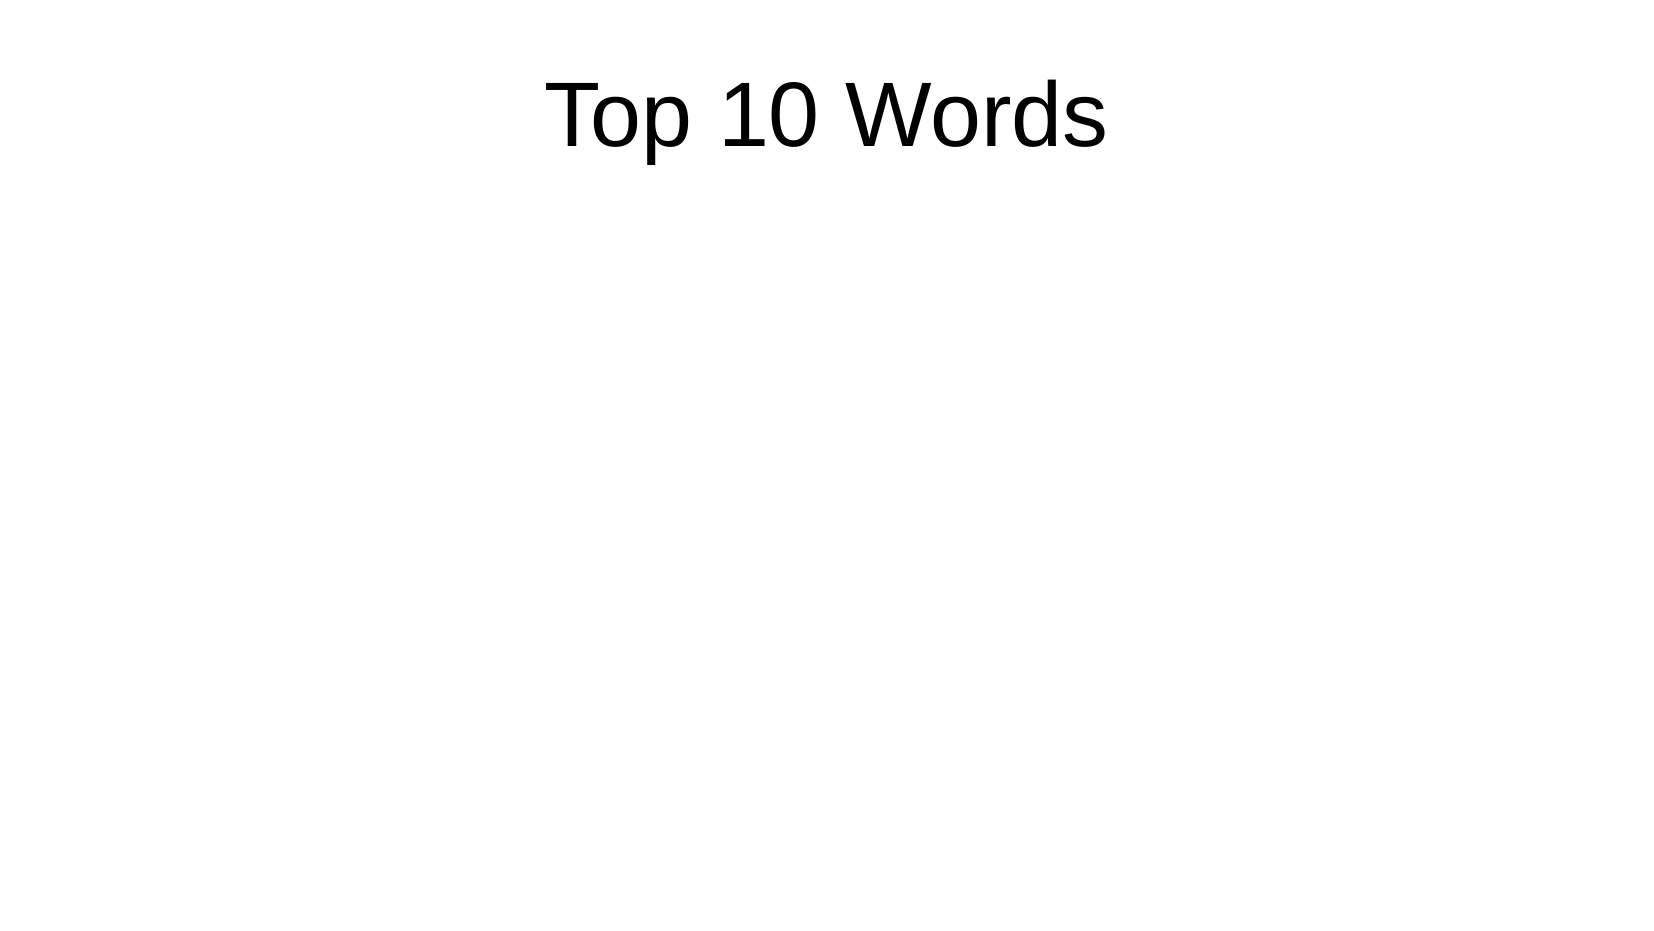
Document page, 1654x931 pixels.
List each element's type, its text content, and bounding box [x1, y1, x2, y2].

title Top 10 Words [82, 37, 1571, 193]
